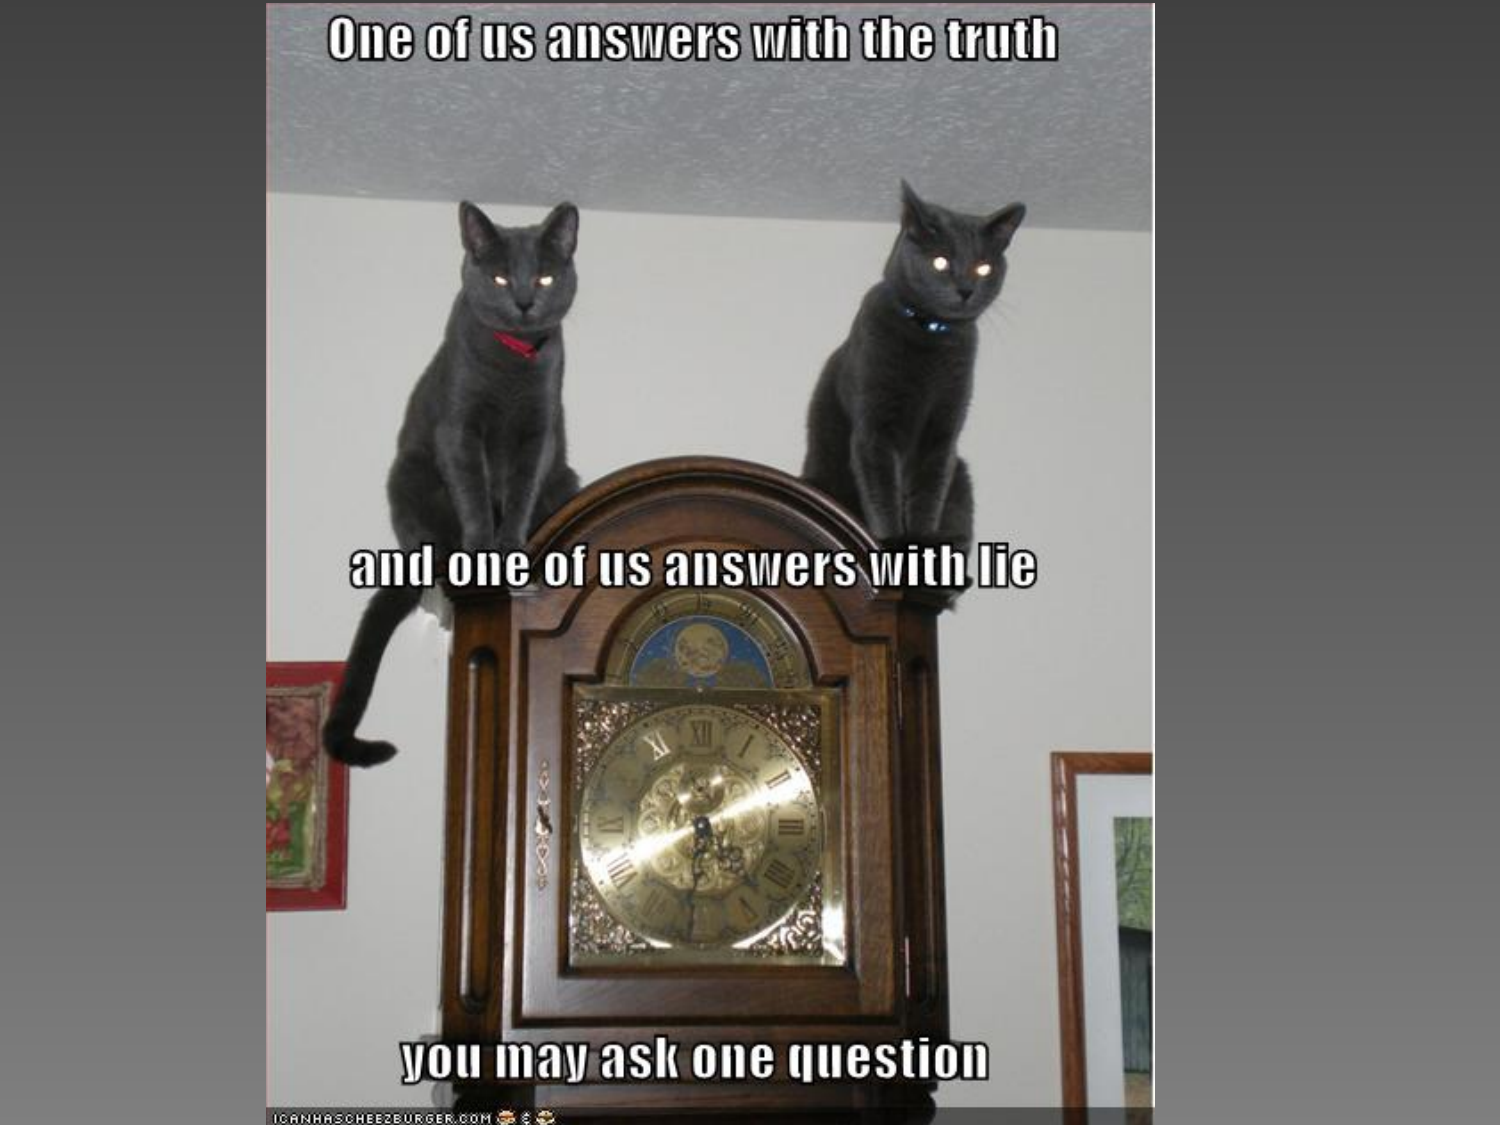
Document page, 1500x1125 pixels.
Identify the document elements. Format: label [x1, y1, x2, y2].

picture [266, 3, 1155, 1125]
